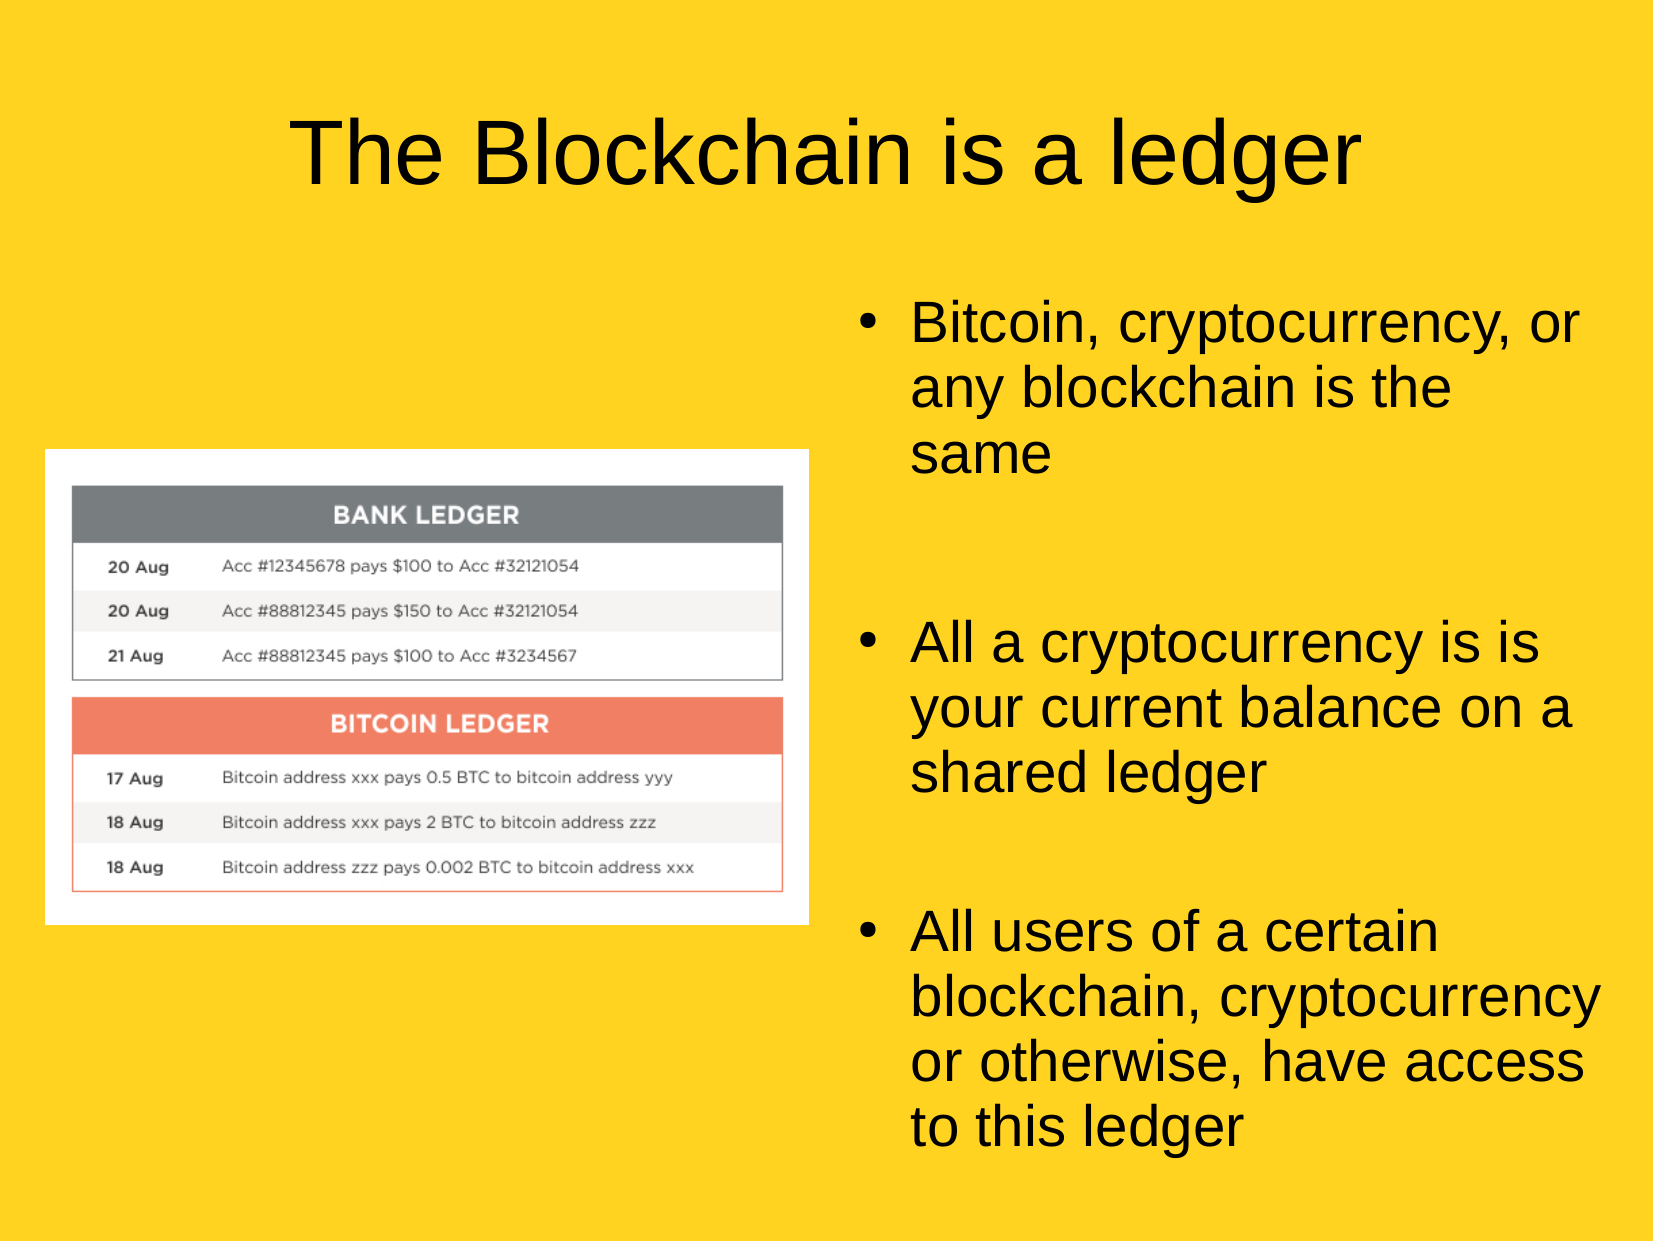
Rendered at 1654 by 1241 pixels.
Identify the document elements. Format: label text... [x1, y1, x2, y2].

title The Blockchain is a ledger [82, 49, 1571, 257]
list Bitcoin, cryptocurrency, or any blockchain is the same All a cryptocurrency is is your current balance on a shared ledger All users of a certain blockchain, cryptocurrency or otherwise, have access to this ledger [840, 290, 1606, 1157]
picture [45, 449, 809, 925]
